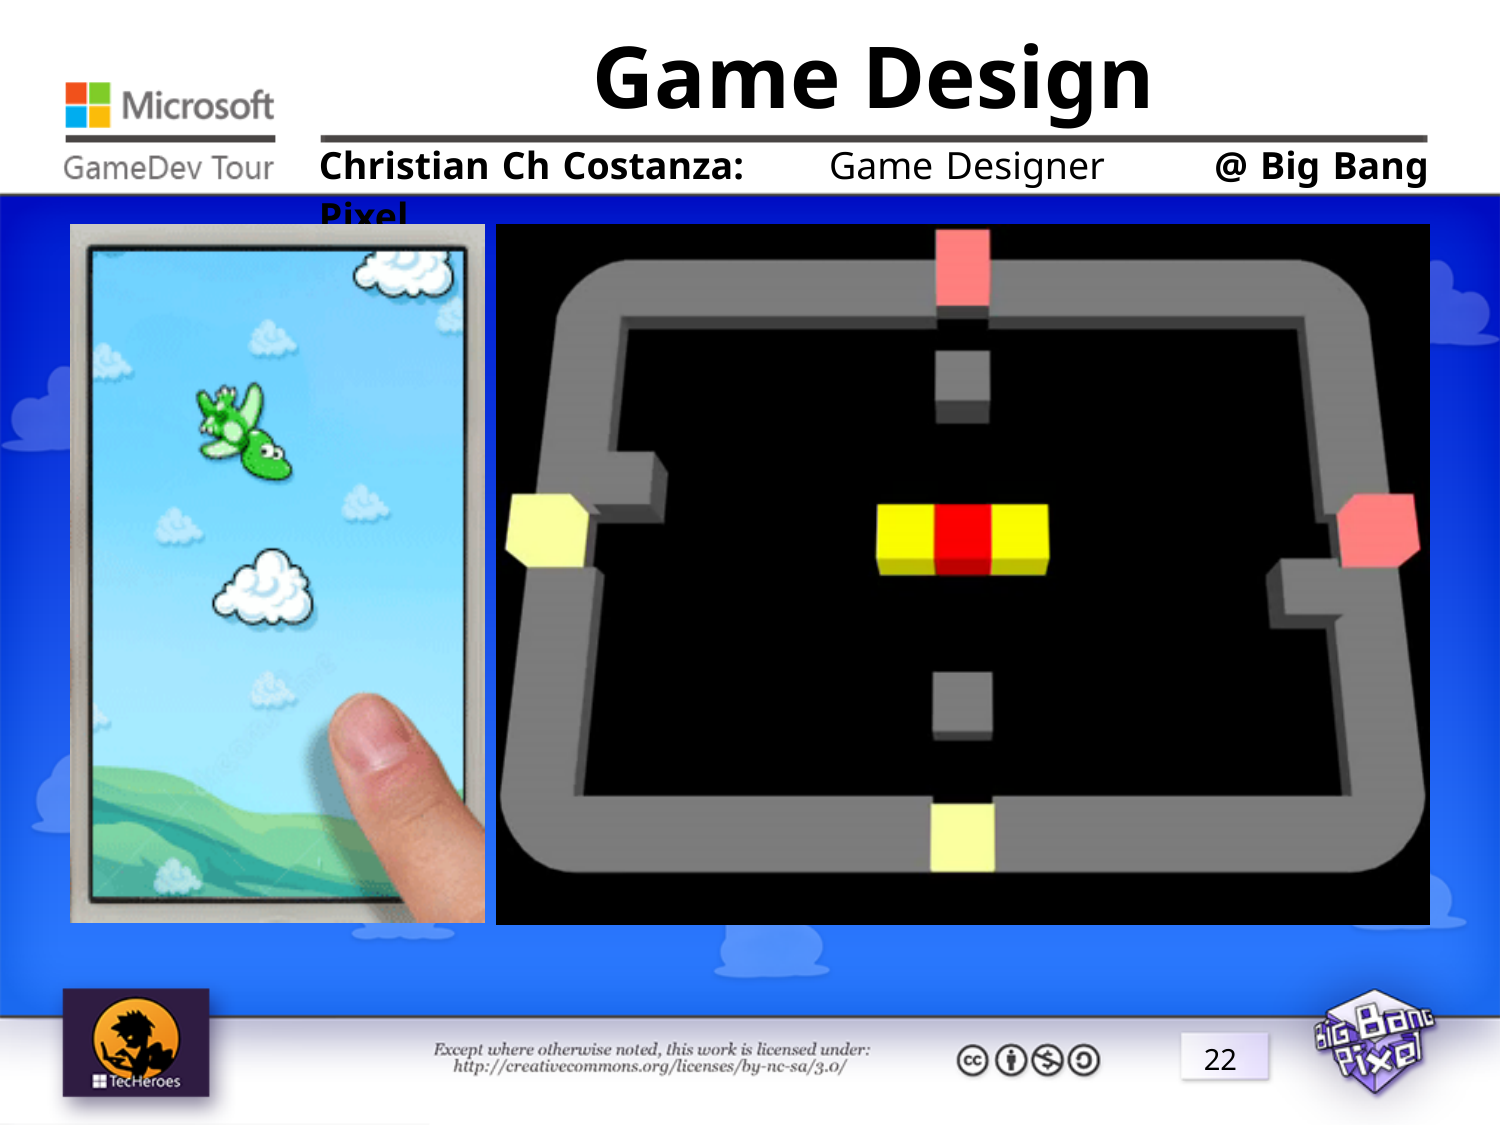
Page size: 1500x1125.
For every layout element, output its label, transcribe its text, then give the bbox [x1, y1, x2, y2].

text_box Game Design [319, 9, 1430, 142]
picture [0, 0, 1500, 1125]
text_box Christian Ch Costanza: Game Designer @ Big Bang Pixel [318, 124, 1430, 257]
text_box <numero> [1110, 1033, 1252, 1117]
